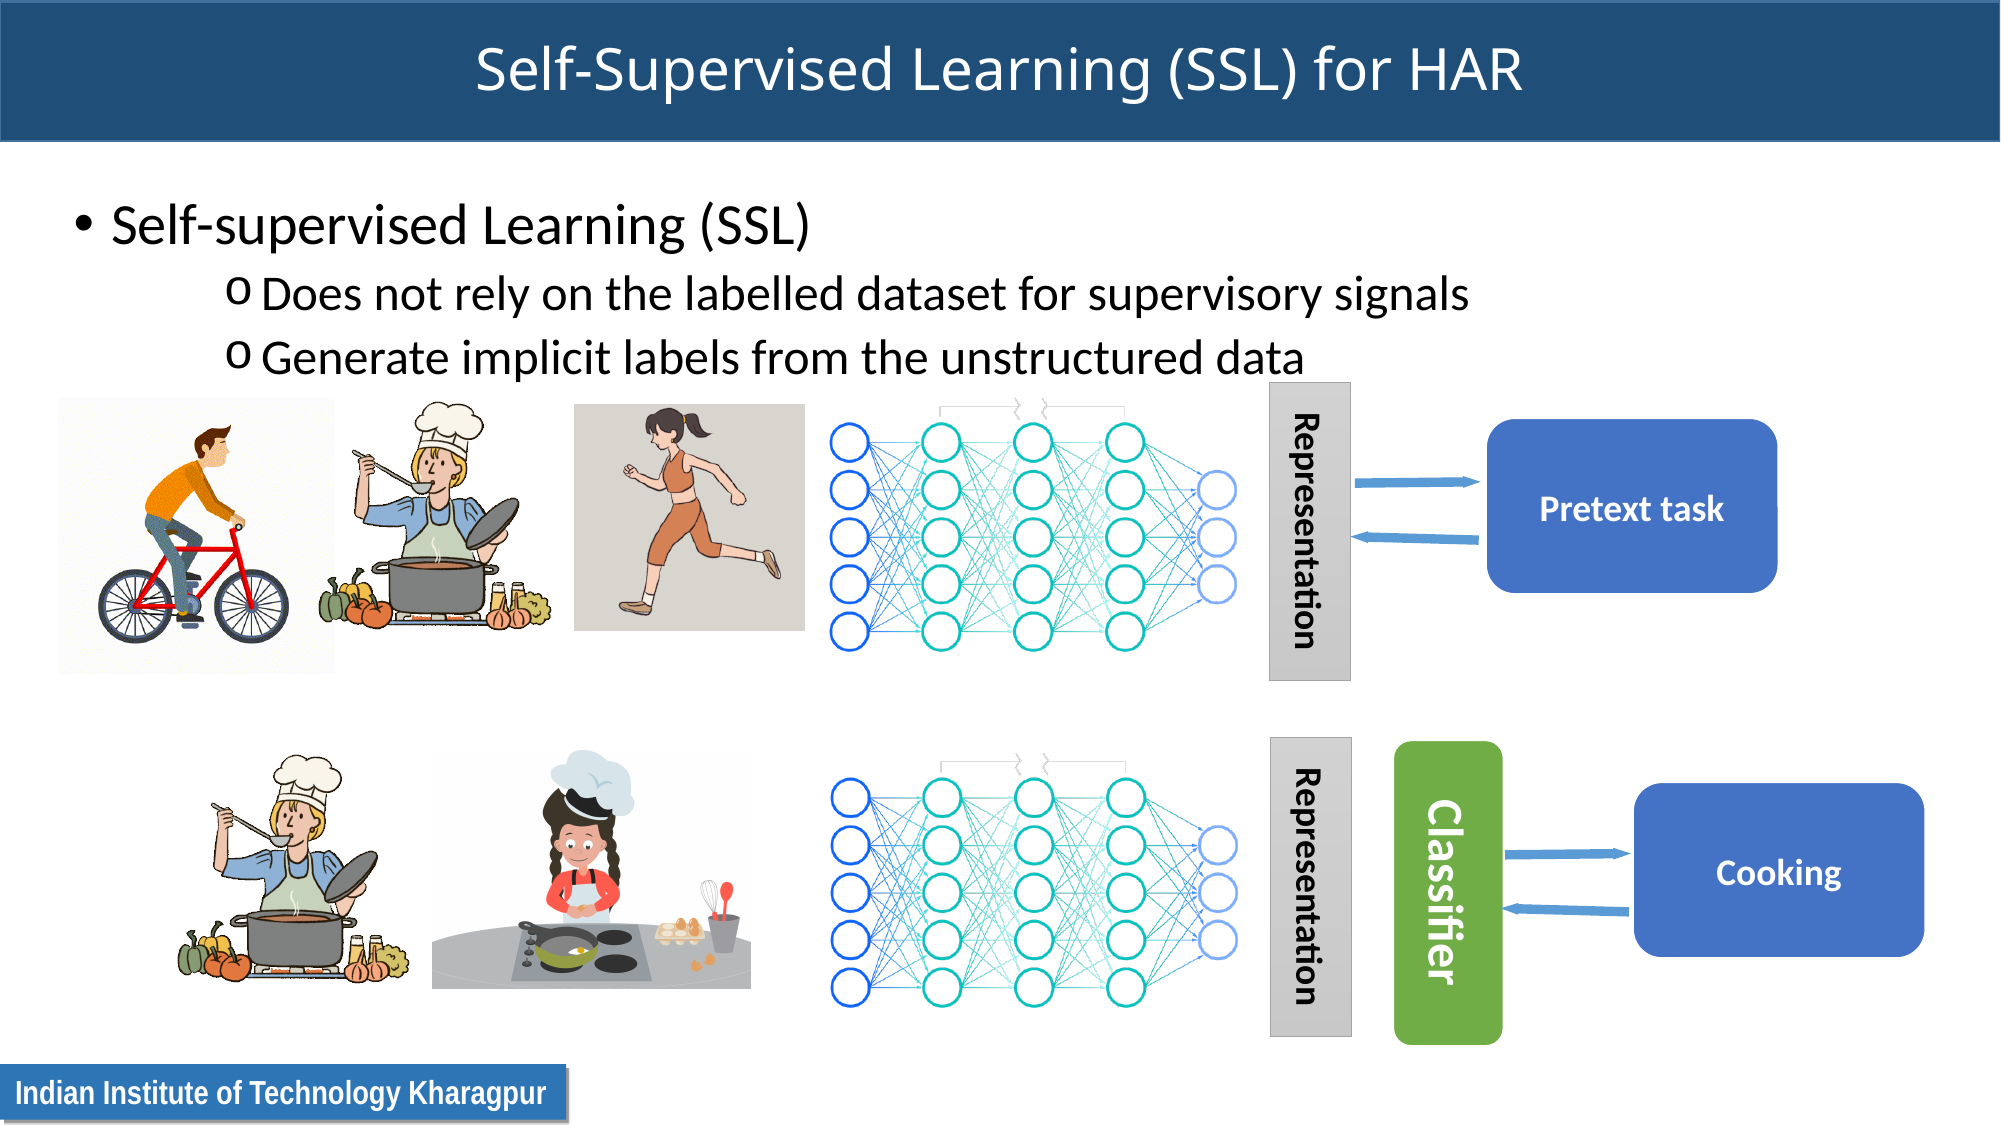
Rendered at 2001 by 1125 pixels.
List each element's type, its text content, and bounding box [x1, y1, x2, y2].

list Self-supervised Learning (SSL) Does not rely on the labelled dataset for supervisory signals Generate implicit labels from the unstructured data [58, 186, 1954, 1065]
text_box Representation [1271, 738, 1352, 1036]
text_box Pretext task [1485, 417, 1780, 595]
title Self-Supervised Learning (SSL) for HAR [0, 1, 2000, 141]
picture [58, 398, 558, 674]
picture [805, 753, 1255, 1024]
text_box Cooking [1632, 781, 1927, 959]
picture [574, 397, 1253, 668]
picture [167, 751, 416, 989]
text_box Classifier [1392, 739, 1505, 1047]
text_box Representation [1269, 382, 1351, 681]
picture [432, 750, 751, 989]
